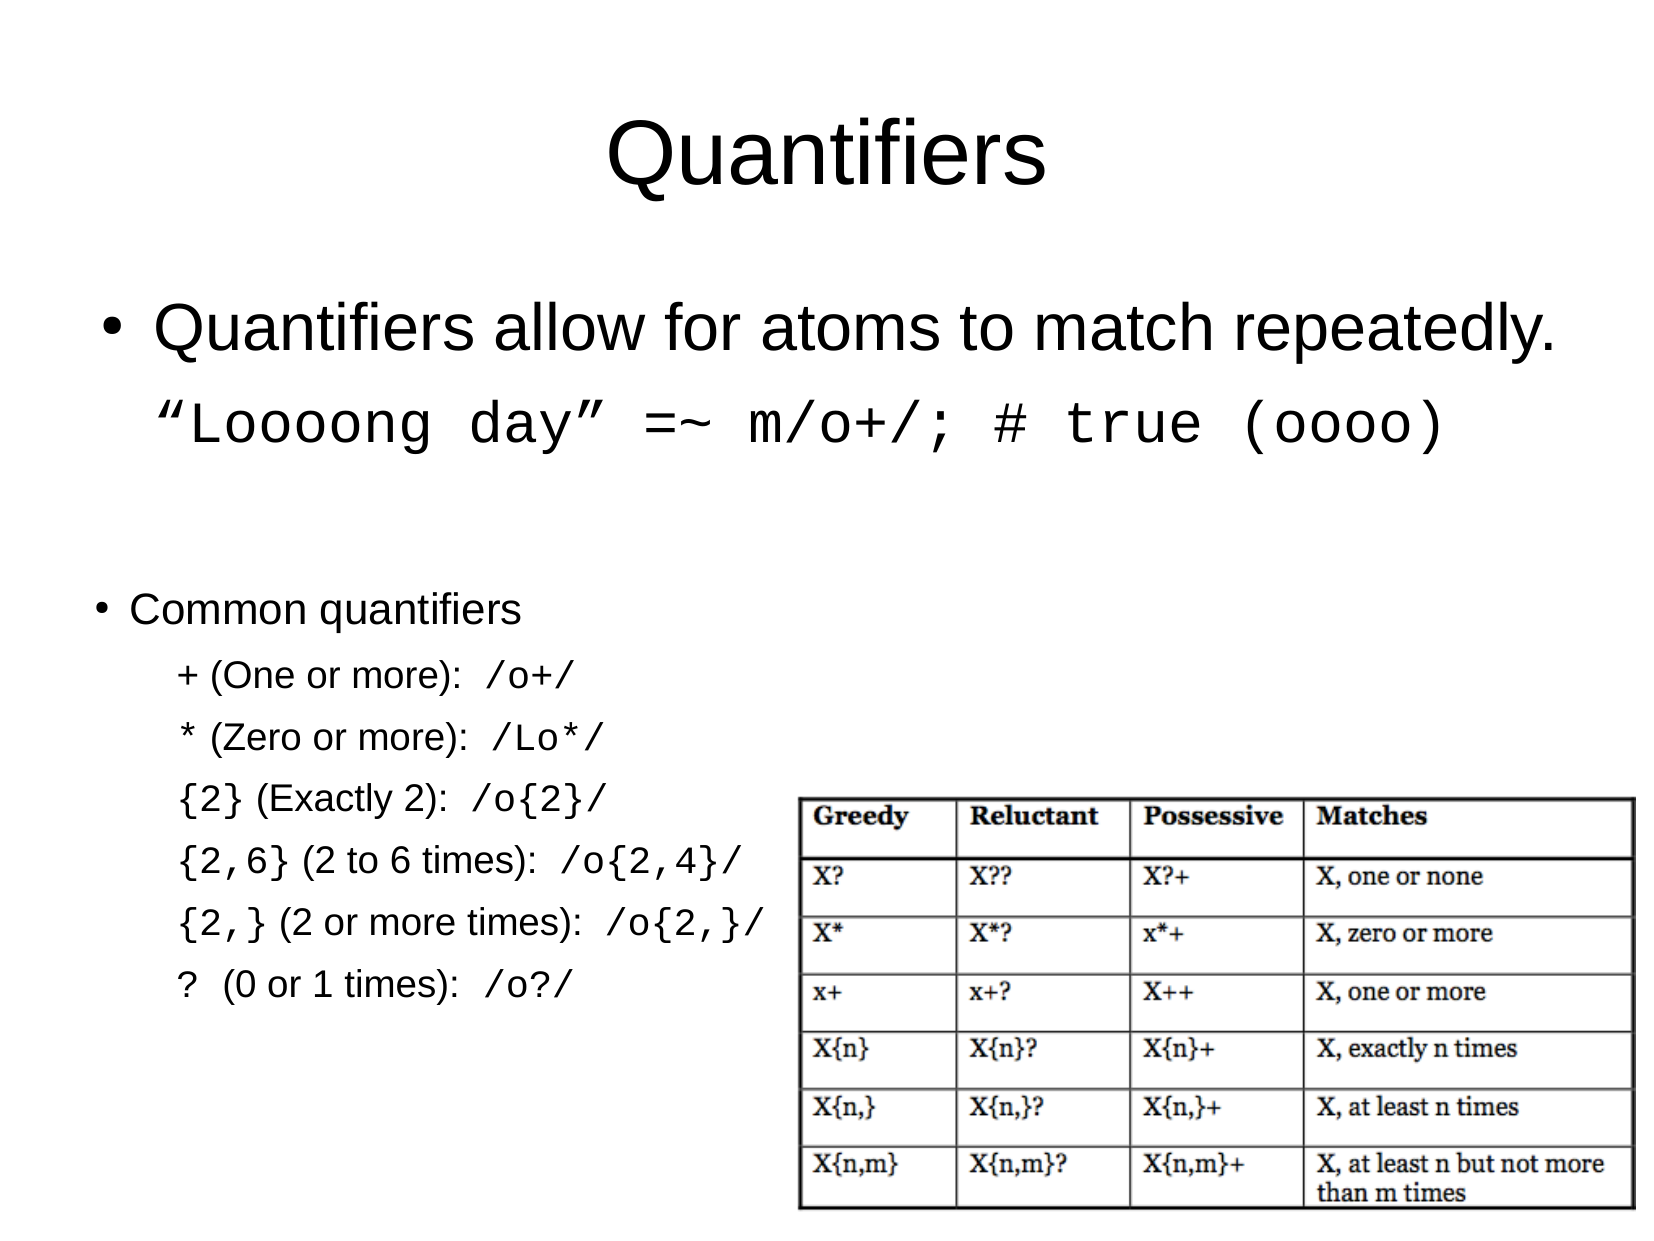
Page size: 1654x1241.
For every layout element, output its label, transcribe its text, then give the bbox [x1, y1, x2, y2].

picture [787, 794, 1636, 1218]
list Quantifiers allow for atoms to match repeatedly. “Loooong day” =~ m/o+/; # true (oooo) [82, 290, 1571, 526]
title Quantifiers [82, 49, 1571, 257]
list Common quantifiers + (One or more): /o+/ * (Zero or more): /Lo*/ {2} (Exactly 2): /o{2}/ {2,6} (2 to 6 times): /o{2,4}/ {2,} (2 or more times): /o{2,}/ ? (0 or 1 times): /o?/ [82, 585, 1571, 1009]
